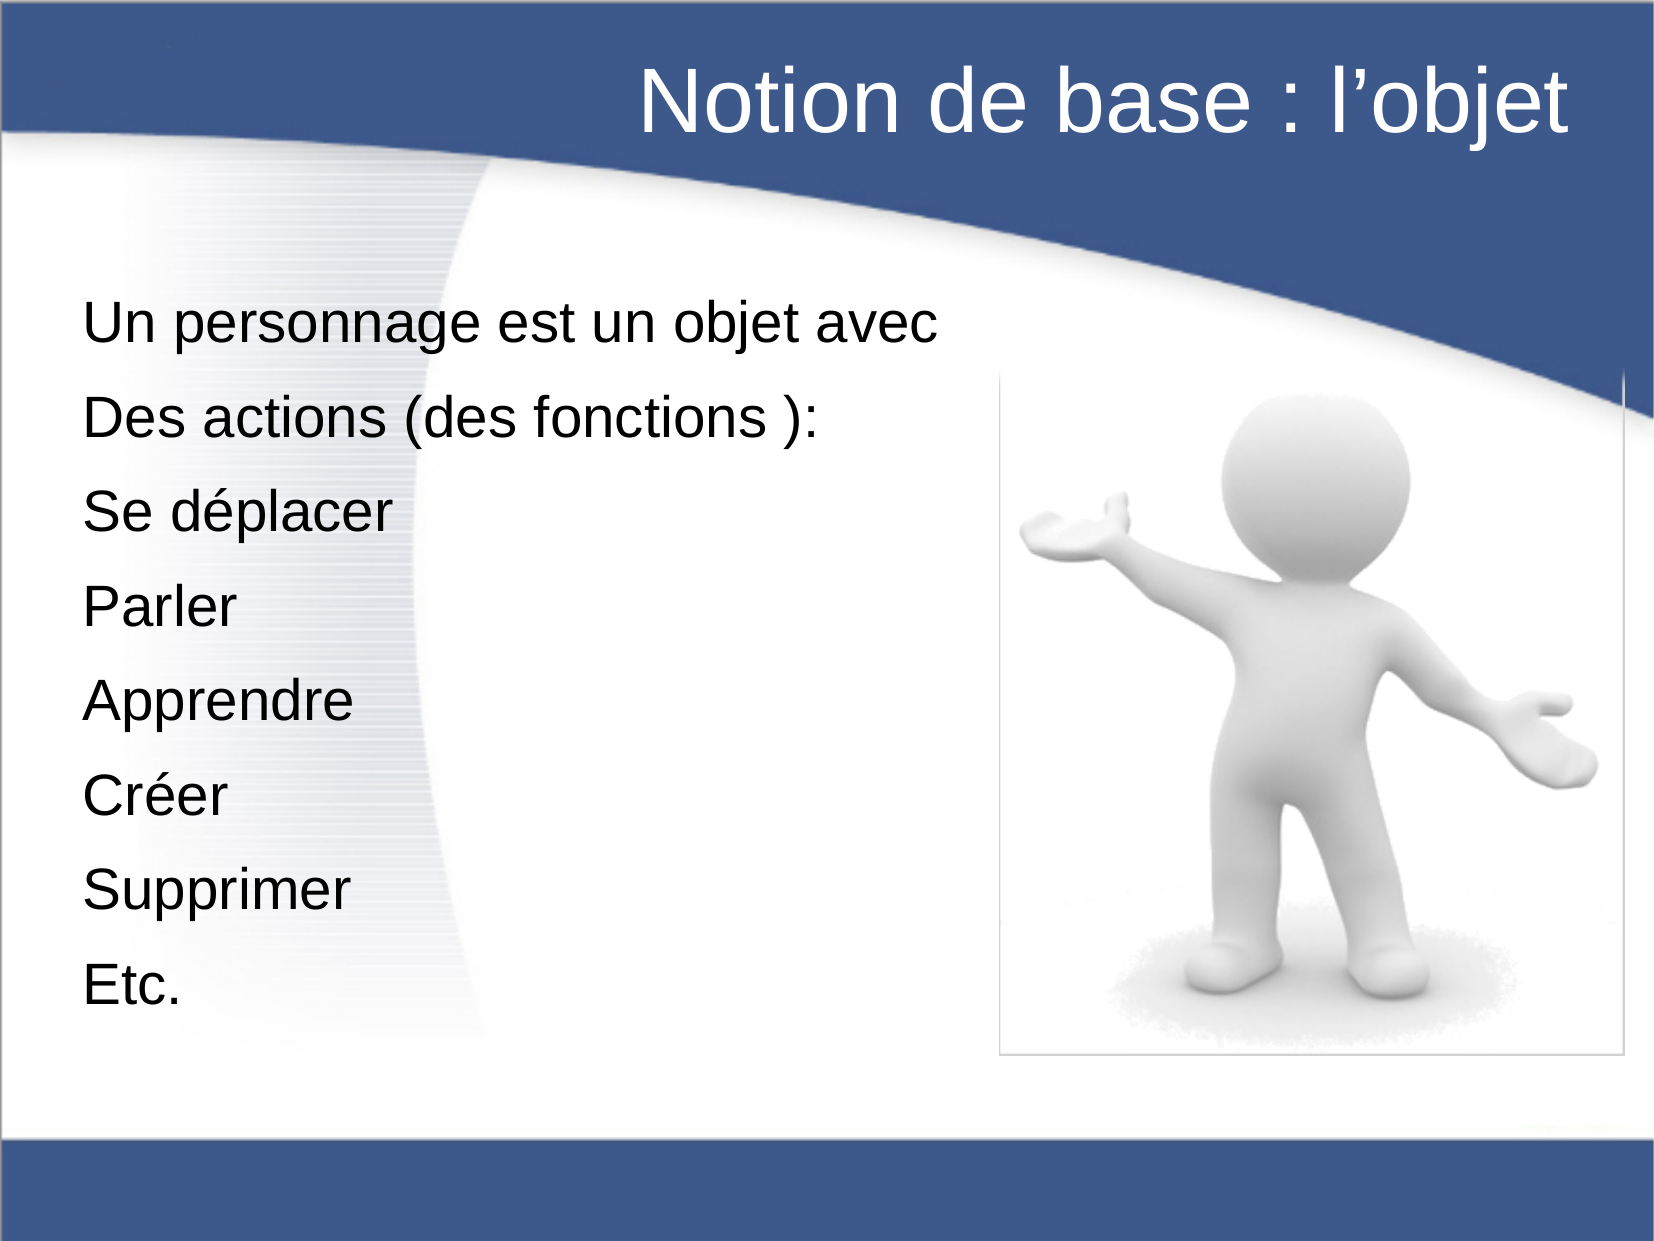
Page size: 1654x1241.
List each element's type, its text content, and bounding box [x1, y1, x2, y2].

title Notion de base : l’objet [82, 49, 1571, 257]
list Un personnage est un objet avec Des actions (des fonctions ): Se déplacer Parler Apprendre Créer Supprimer Etc. [82, 290, 1571, 1087]
picture [0, 0, 1654, 1241]
